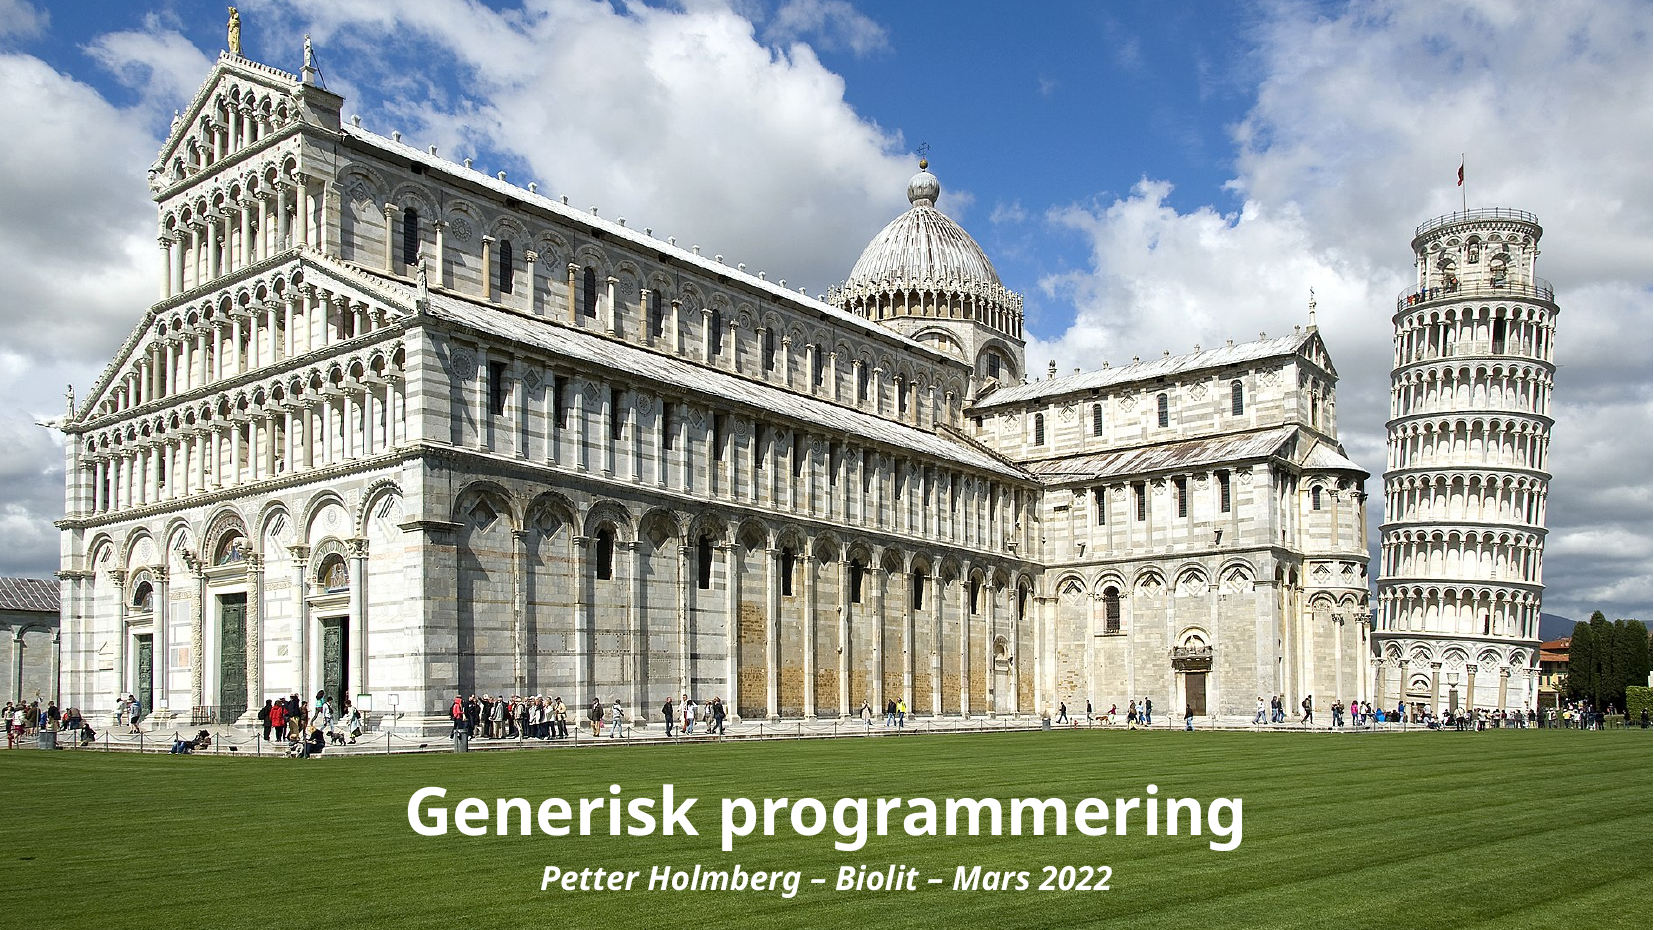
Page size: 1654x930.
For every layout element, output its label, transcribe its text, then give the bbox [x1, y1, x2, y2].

picture [0, 0, 1653, 930]
text_box Generisk programmering Petter Holmberg – Biolit – Mars 2022 [82, 562, 1571, 930]
